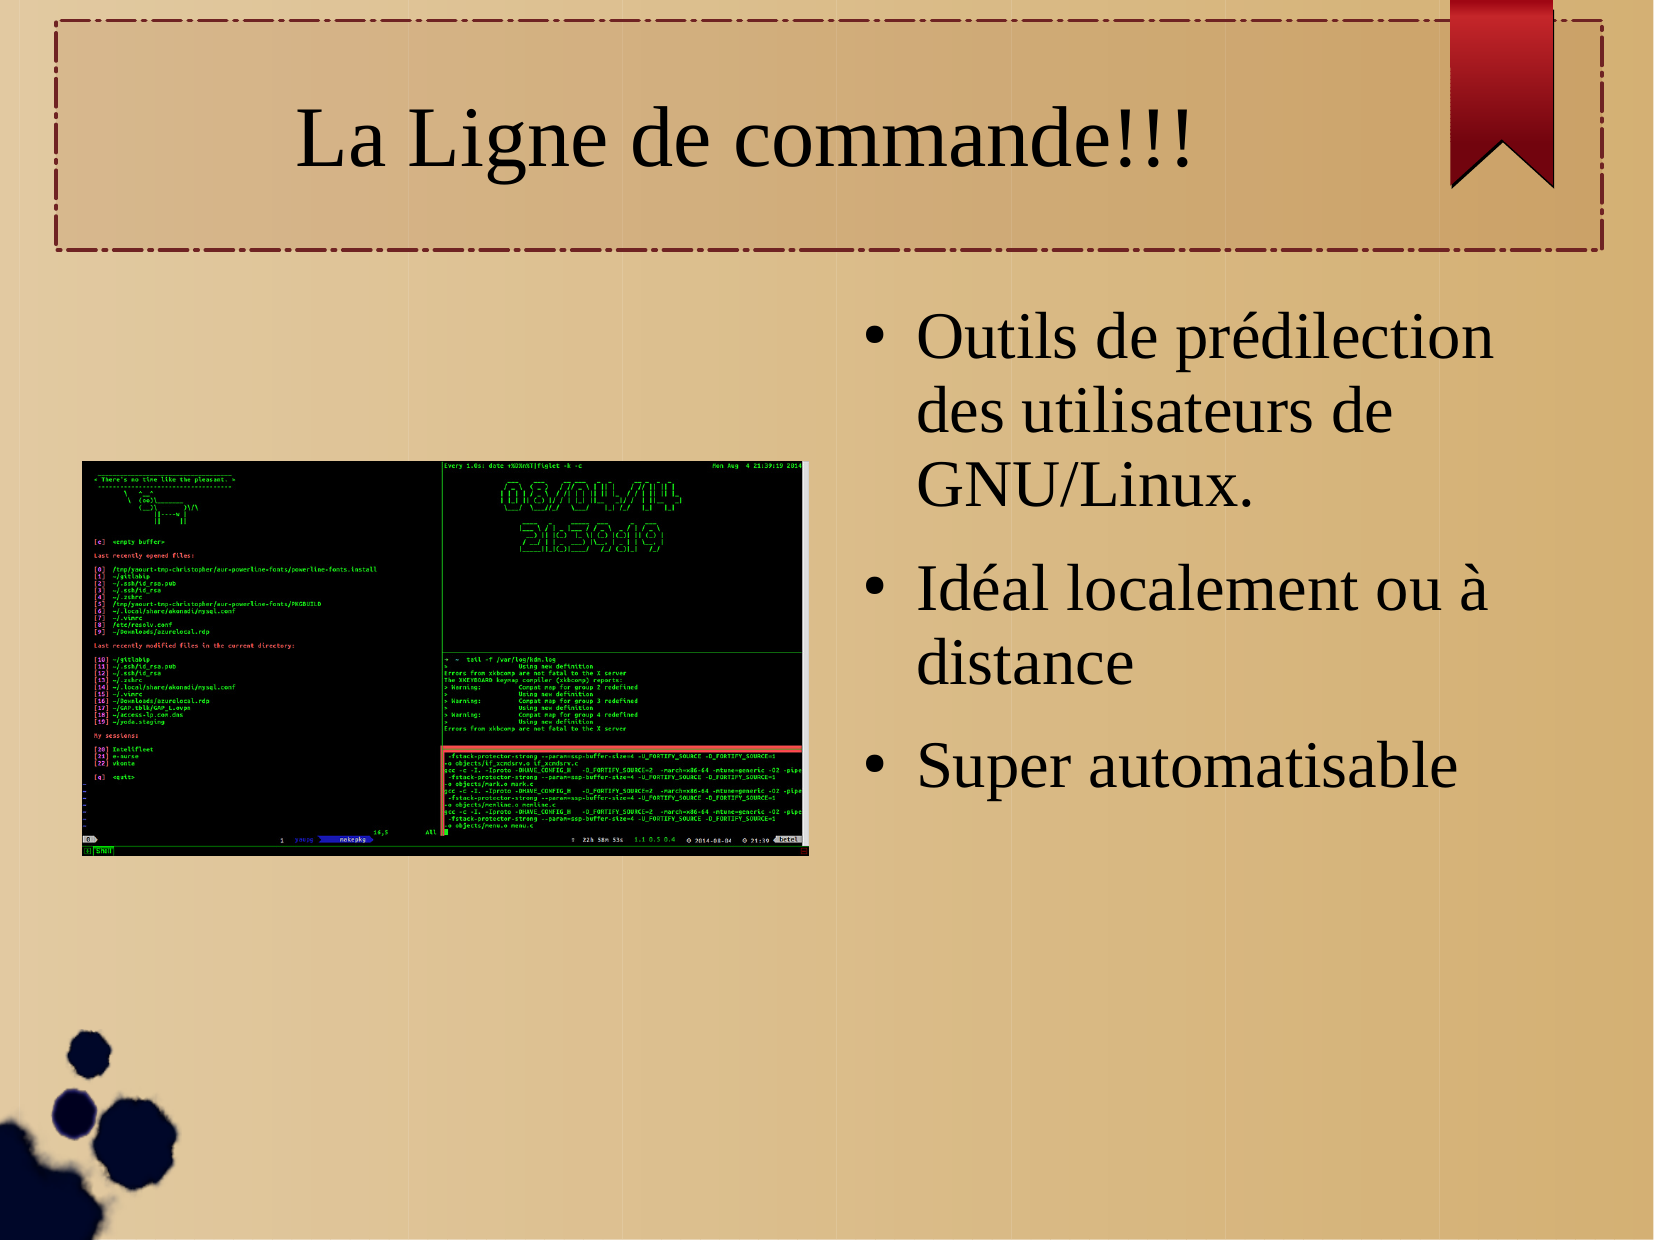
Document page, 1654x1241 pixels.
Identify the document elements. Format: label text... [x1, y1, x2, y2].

title La Ligne de commande!!! [82, 47, 1412, 229]
list Outils de prédilection des utilisateurs de GNU/Linux. Idéal localement ou à distance Super automatisable [845, 299, 1572, 1019]
picture [82, 461, 809, 856]
